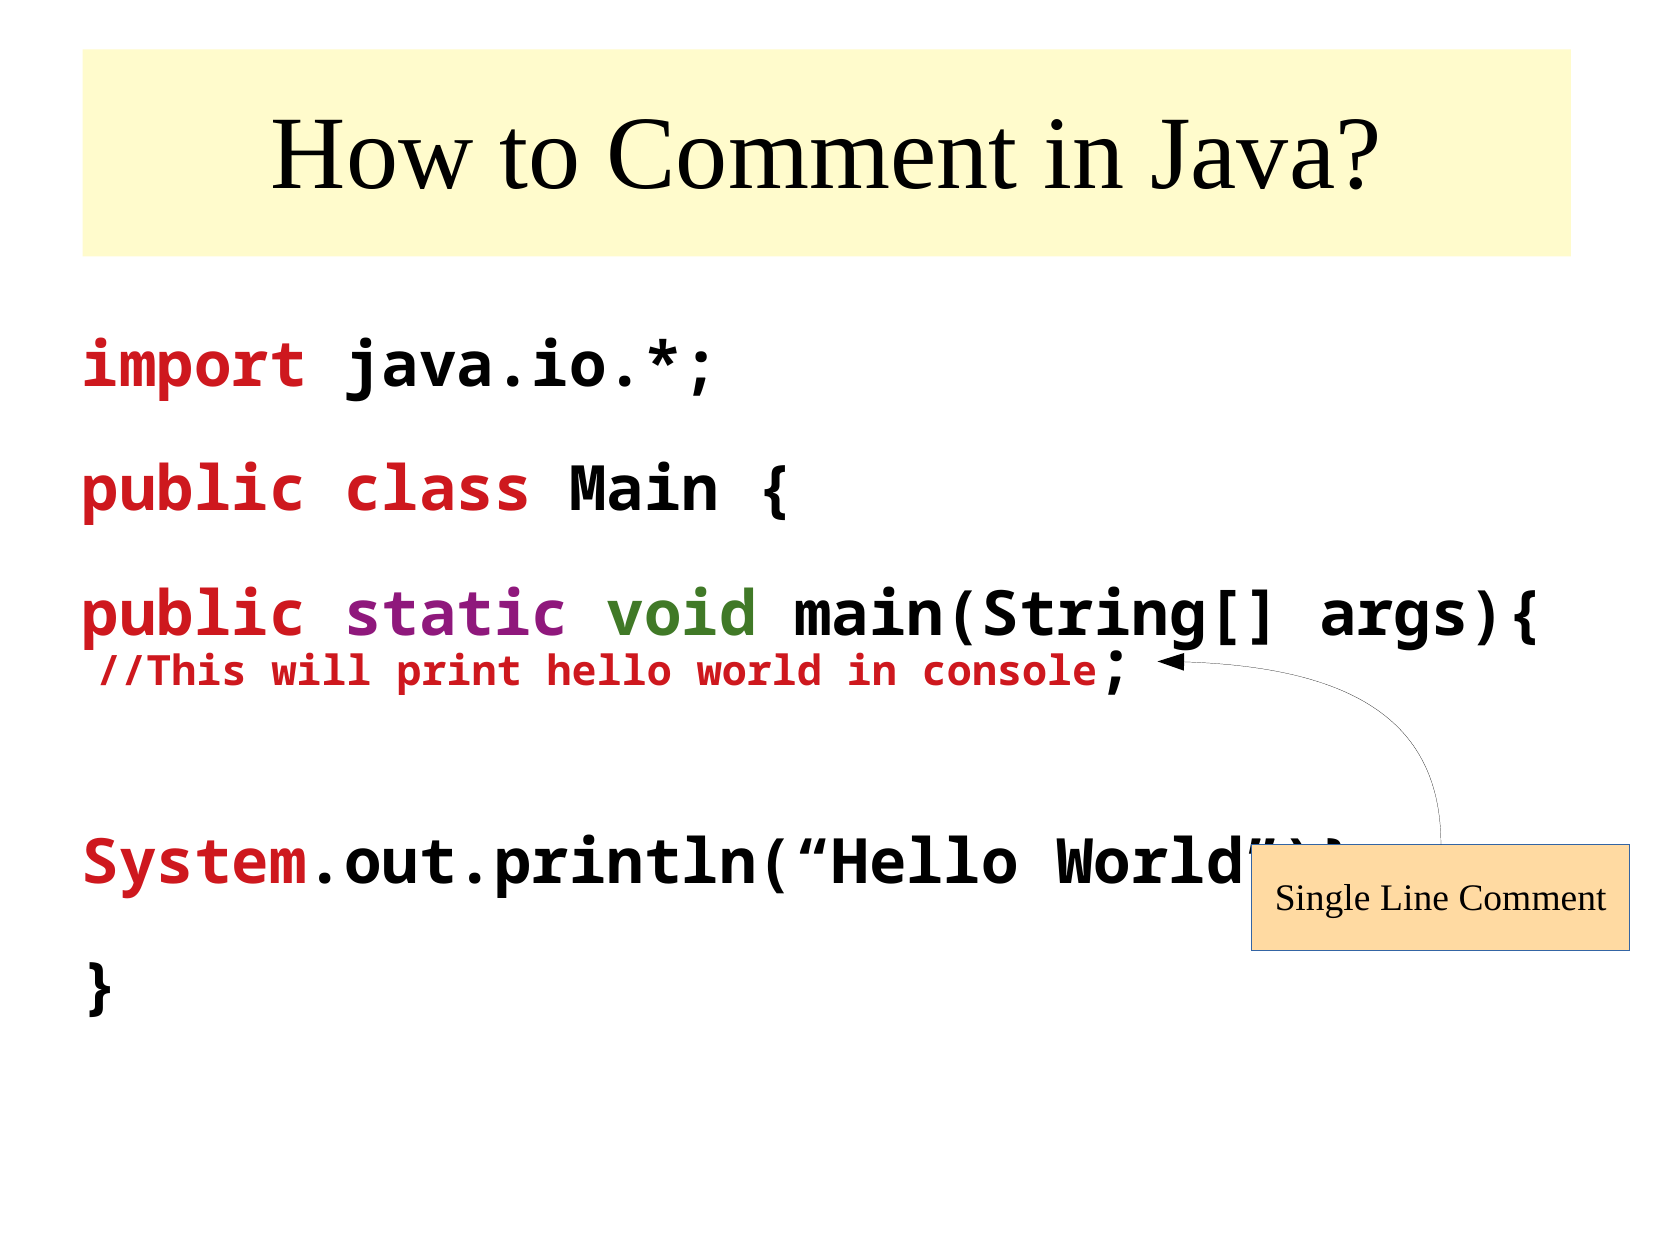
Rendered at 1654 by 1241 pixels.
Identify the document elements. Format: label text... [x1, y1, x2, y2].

text_box //This will print hello world in console; [81, 608, 1158, 715]
list import java.io.*; public class Main { public static void main(String[] args){ System.out.println(“Hello World”)} } [81, 662, 1570, 1039]
list import java.io.*; public class Main { public static void main(String[] args){ System.out.println(“Hello World”)} } [81, 319, 1570, 844]
title How to Comment in Java? [82, 49, 1571, 257]
text_box Single Line Comment [1251, 844, 1630, 951]
